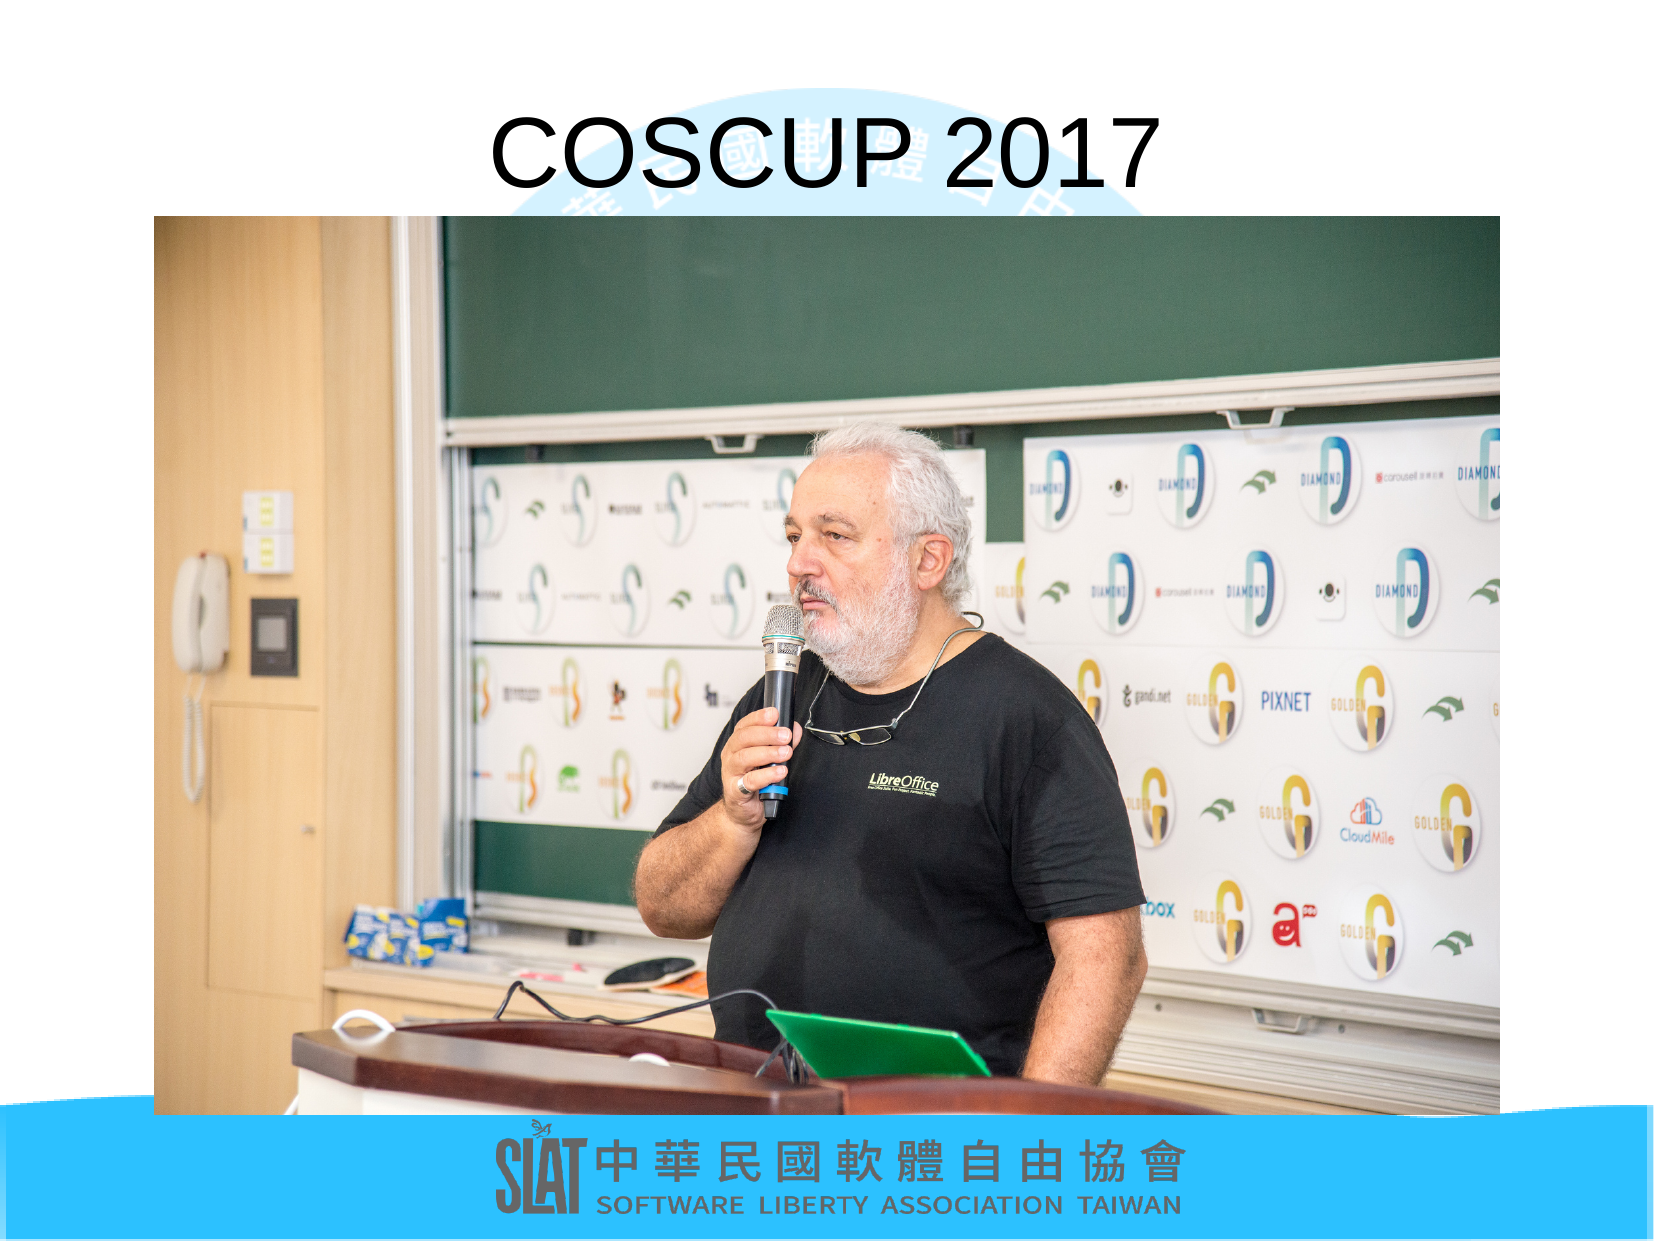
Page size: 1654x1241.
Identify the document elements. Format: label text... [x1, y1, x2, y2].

title COSCUP 2017 [82, 49, 1571, 257]
picture [0, 216, 1654, 1241]
